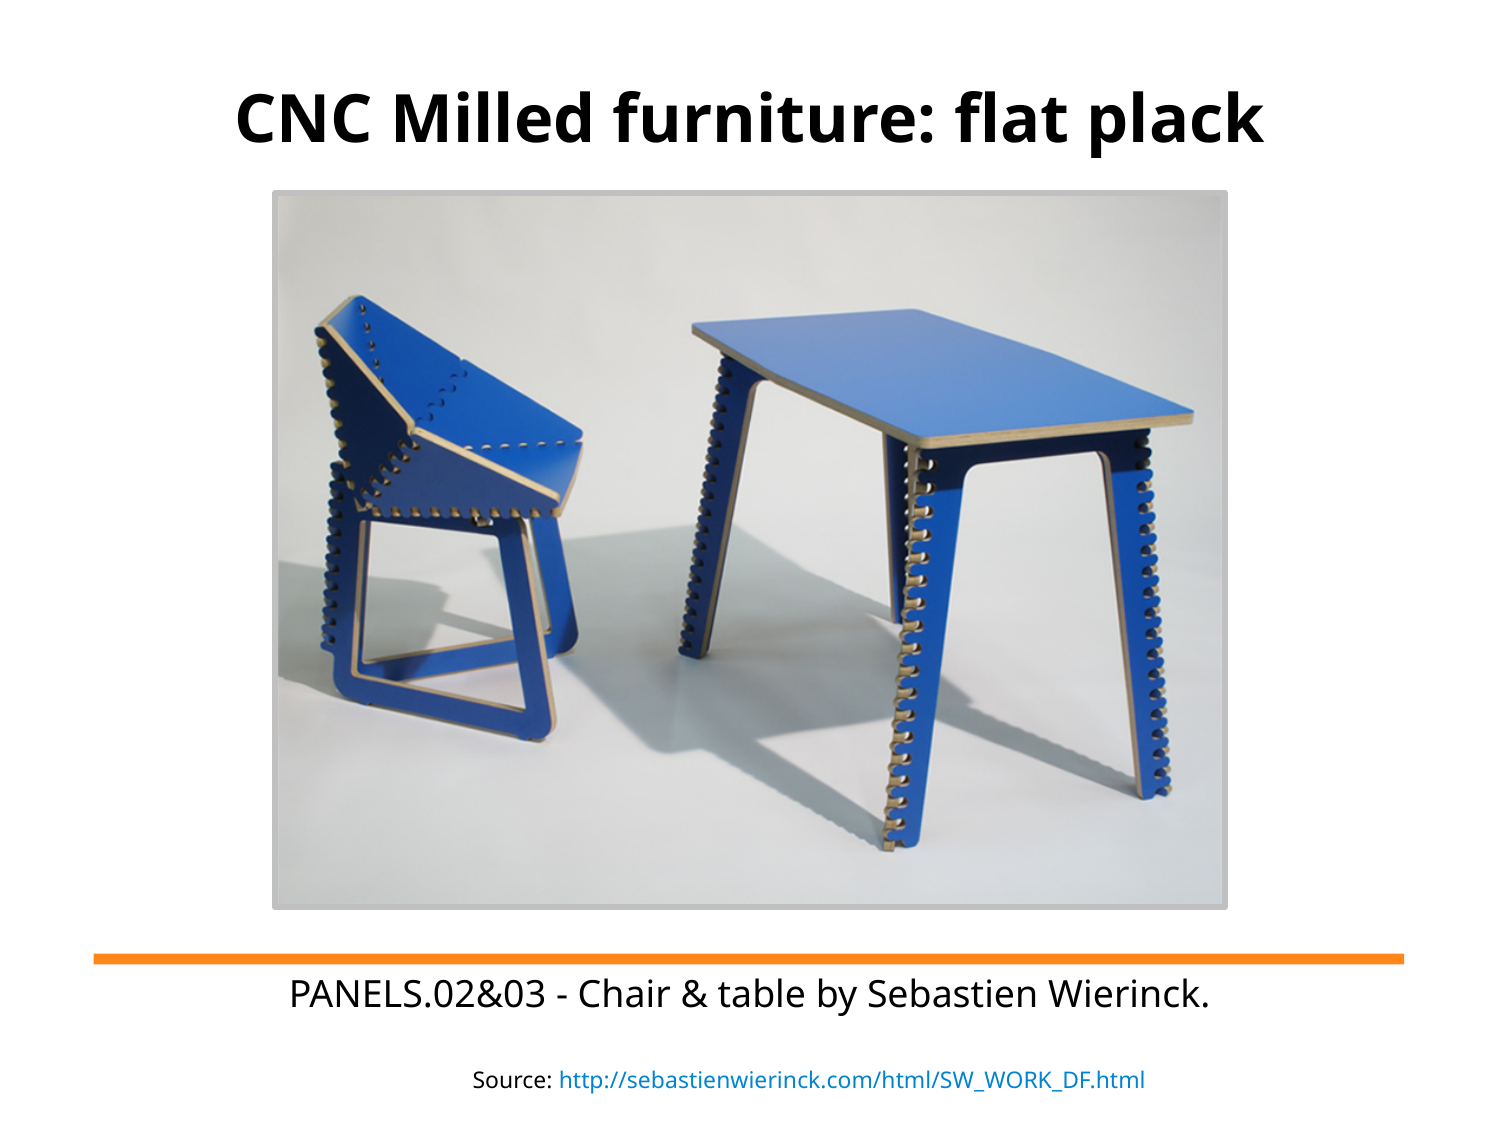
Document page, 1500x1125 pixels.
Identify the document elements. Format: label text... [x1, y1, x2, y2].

text_box Source: http://sebastienwierinck.com/html/SW_WORK_DF.html [457, 1056, 1100, 1101]
text_box PANELS.02&03 - Chair & table by Sebastien Wierinck. [109, 960, 1391, 1024]
title CNC Milled furniture: flat plack [75, 44, 1426, 188]
picture [0, 0, 1500, 1125]
